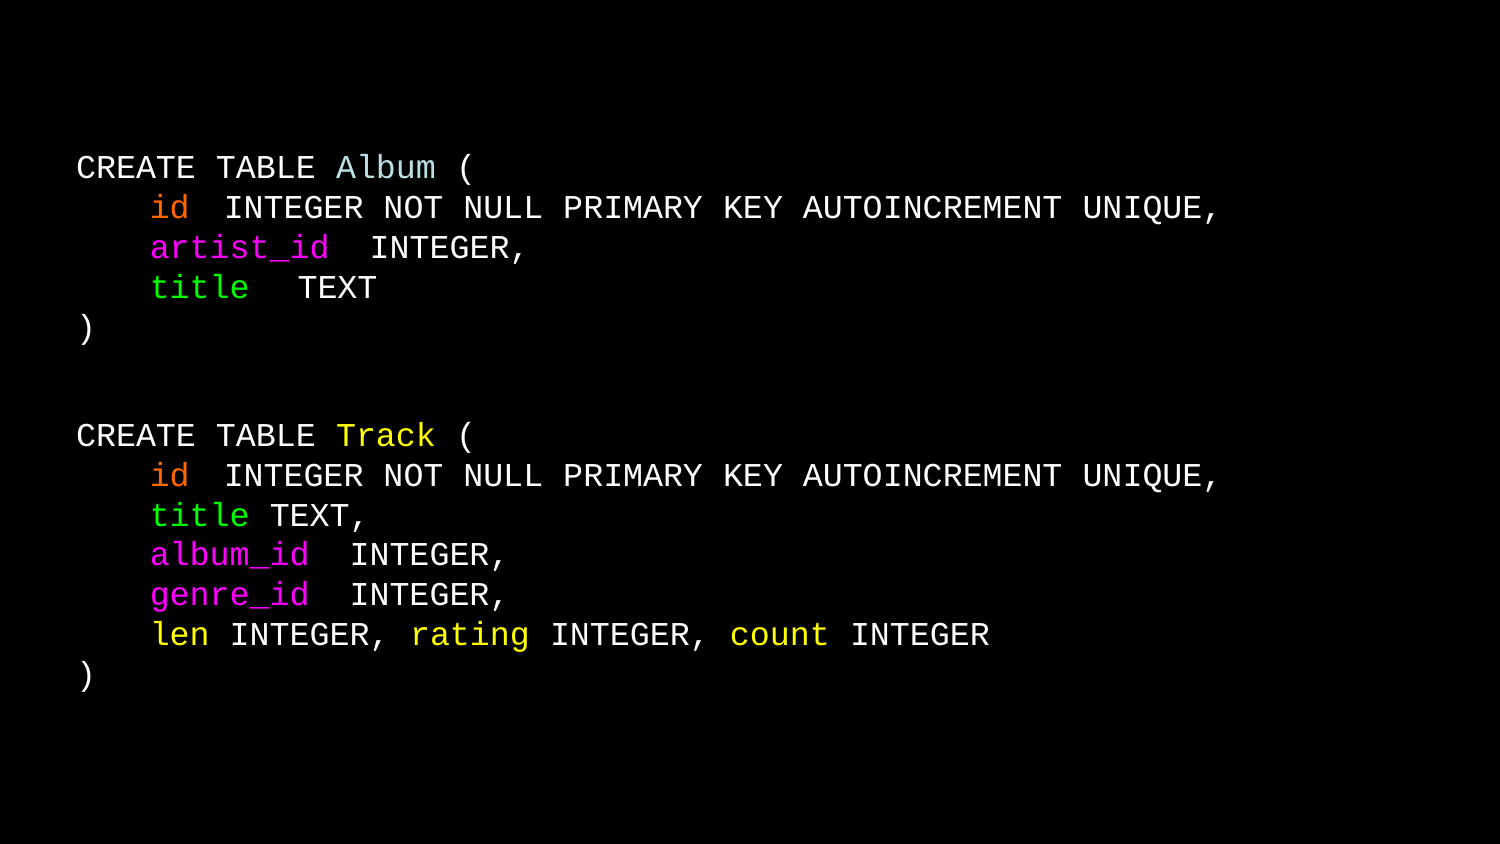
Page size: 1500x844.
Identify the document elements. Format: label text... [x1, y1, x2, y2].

text_box CREATE TABLE Track ( id INTEGER NOT NULL PRIMARY KEY AUTOINCREMENT UNIQUE, title TEXT, album_id INTEGER, genre_id INTEGER, len INTEGER, rating INTEGER, count INTEGER ) [67, 408, 1444, 781]
text_box CREATE TABLE Album ( id INTEGER NOT NULL PRIMARY KEY AUTOINCREMENT UNIQUE, artist_id INTEGER, title TEXT ) [67, 141, 1444, 377]
